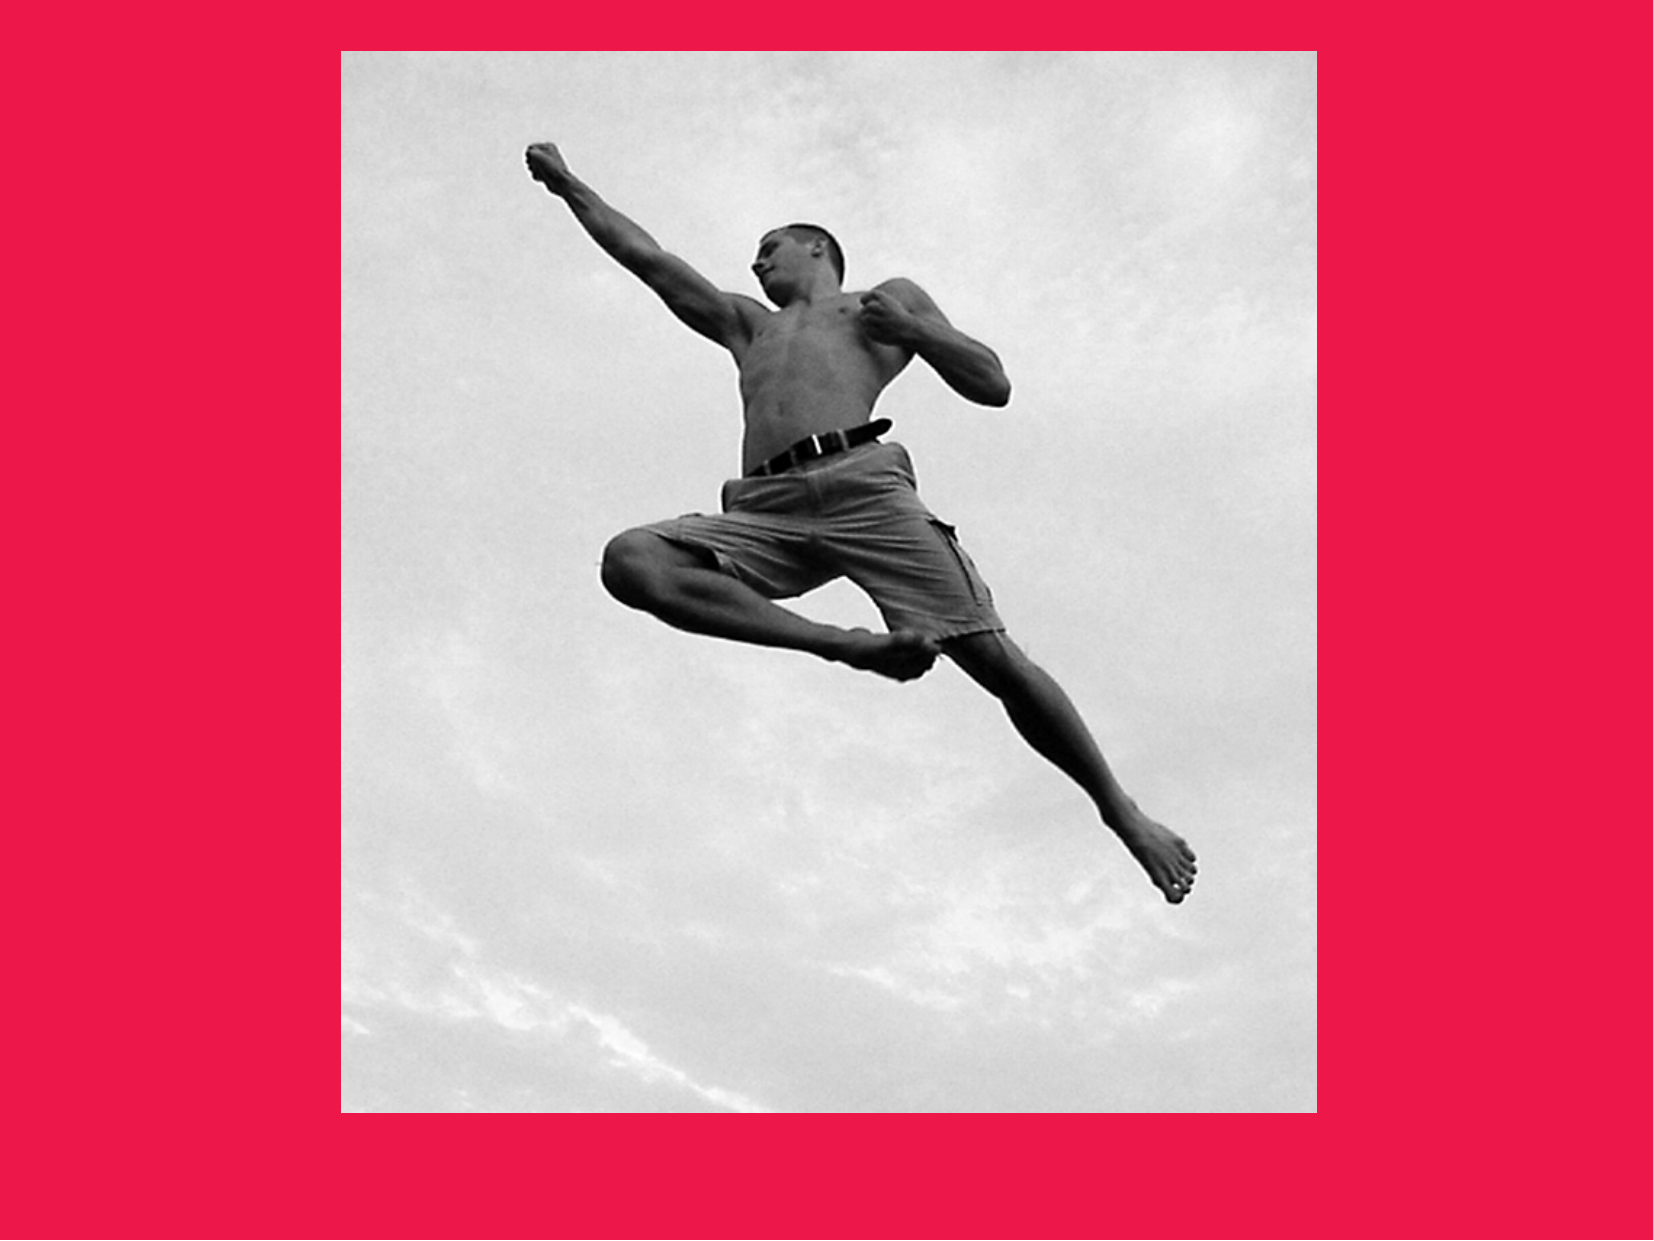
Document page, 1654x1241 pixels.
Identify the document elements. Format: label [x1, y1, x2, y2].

picture [341, 51, 1317, 1113]
